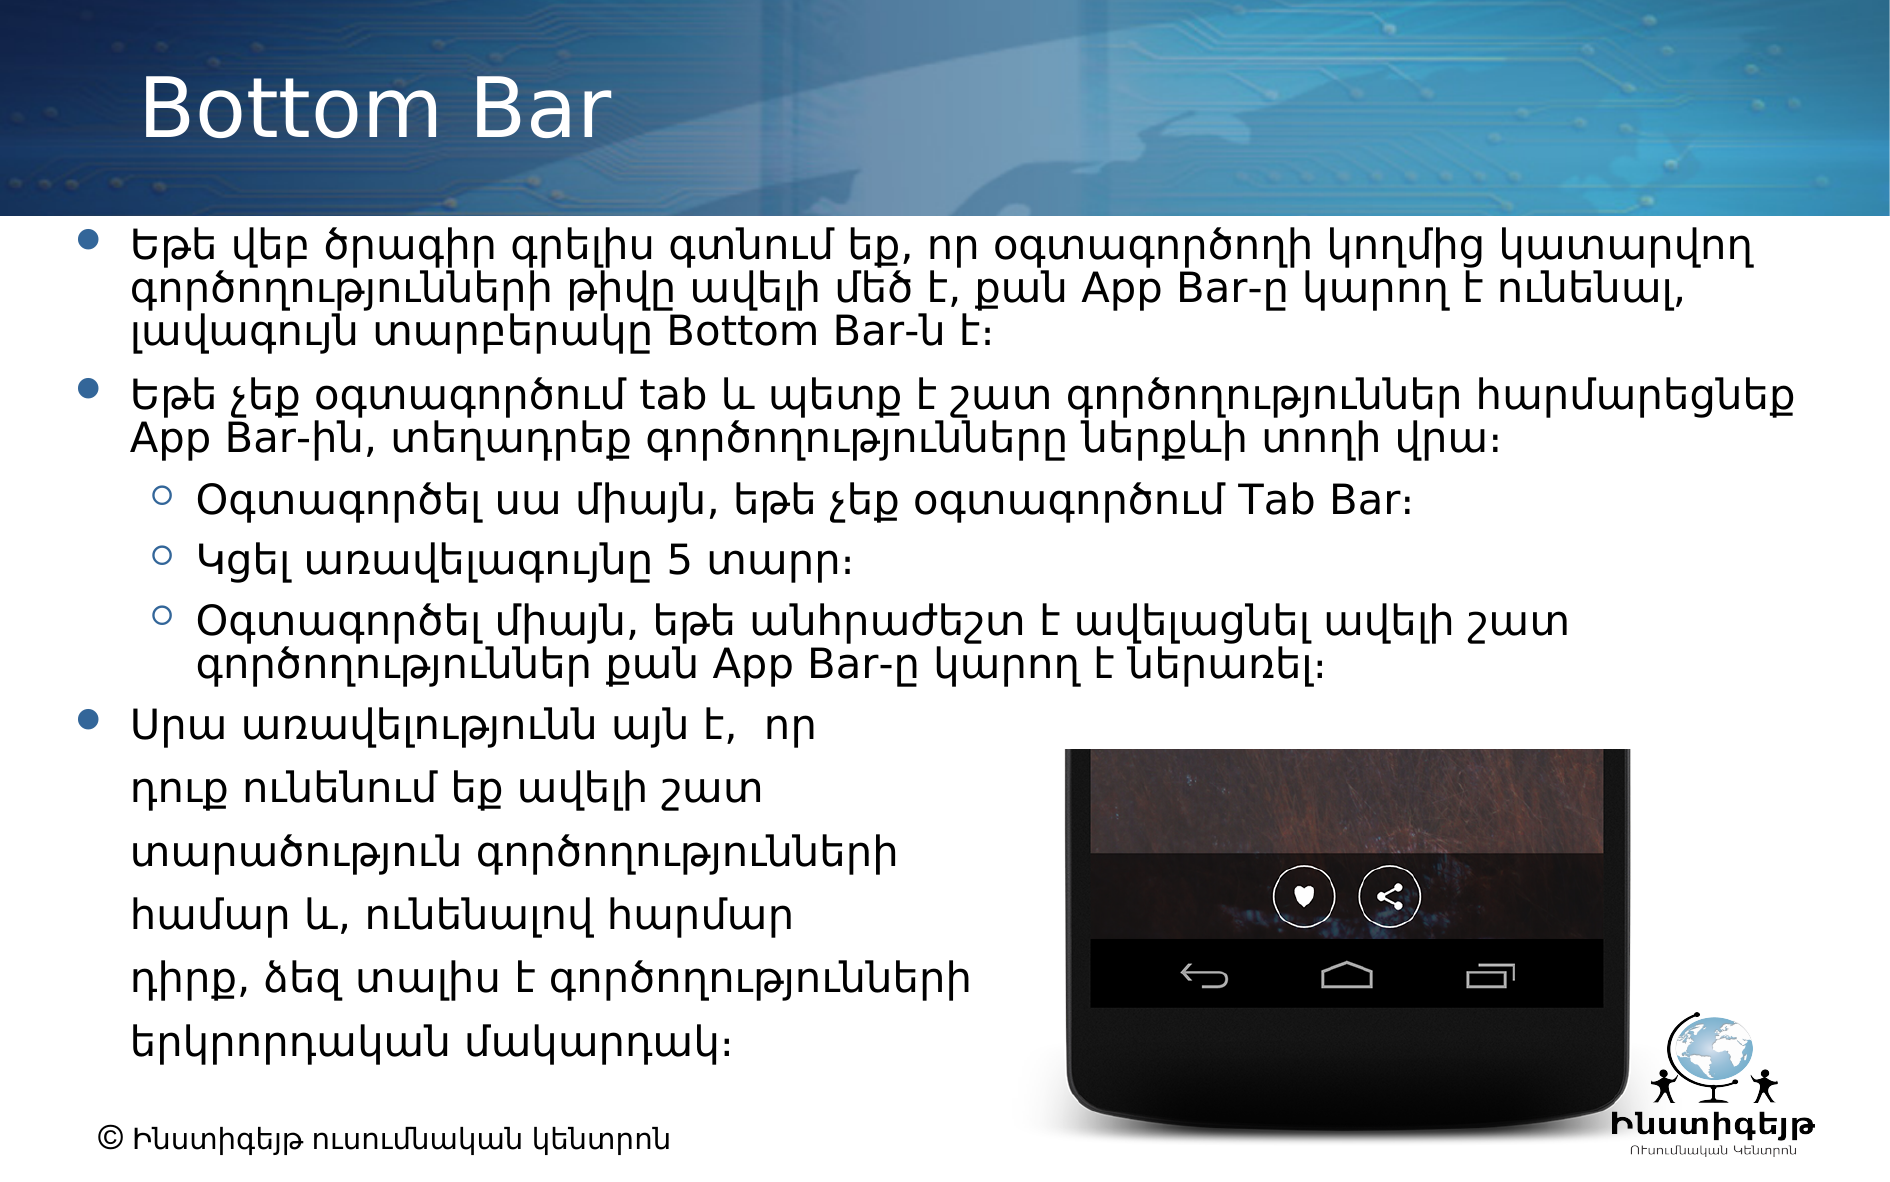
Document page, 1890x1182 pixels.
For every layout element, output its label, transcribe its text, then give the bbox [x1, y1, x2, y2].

picture [0, 0, 1890, 216]
picture [1012, 749, 1815, 1157]
list Եթե վեբ ծրագիր գրելիս գտնում եք, որ օգտագործողի կողմից կատարվող գործողությունների թիվը ավելի մեծ է, քան App Bar-ը կարող է ունենալ, լավագույն տարբերակը Bottom Bar-ն է։ Եթե չեք օգտագործում tab և պետք է շատ գործողություններ հարմարեցնեք App Bar-ին, տեղադրեք գործողությունները ներքևի տողի վրա։ Օգտագործել սա միայն, եթե չեք օգտագործում Tab Bar։ Կցել առավելագույնը 5 տարր։ Օգտագործել միայն, եթե անհրաժեշտ է ավելացնել ավելի շատ գործողություններ քան App Bar-ը կարող է ներառել։ Սրա առավելությունն այն է, որ դուք ունենում եք ավելի շատ տարածություն գործողությունների համար և, ունենալով հարմար դիրք, ձեզ տալիս է գործողությունների երկրորդական մակարդակ։ [75, 224, 1801, 254]
